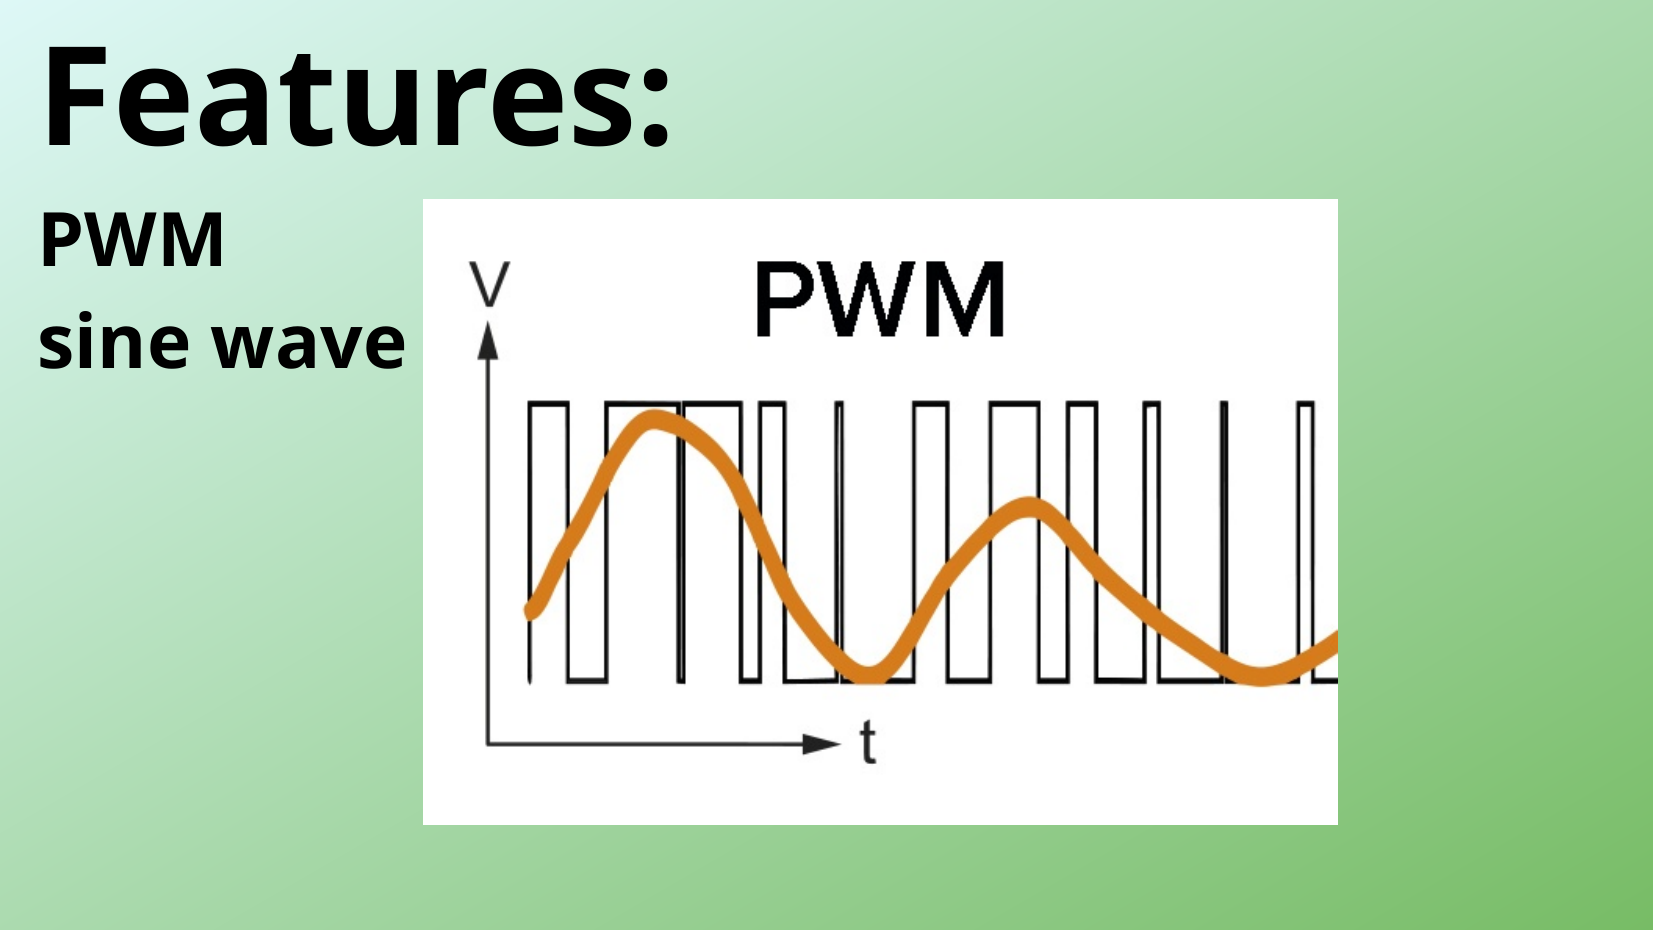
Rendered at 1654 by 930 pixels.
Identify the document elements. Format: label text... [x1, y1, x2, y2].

text_box Features: PWM sine wave [23, 0, 727, 568]
picture [423, 199, 1338, 825]
